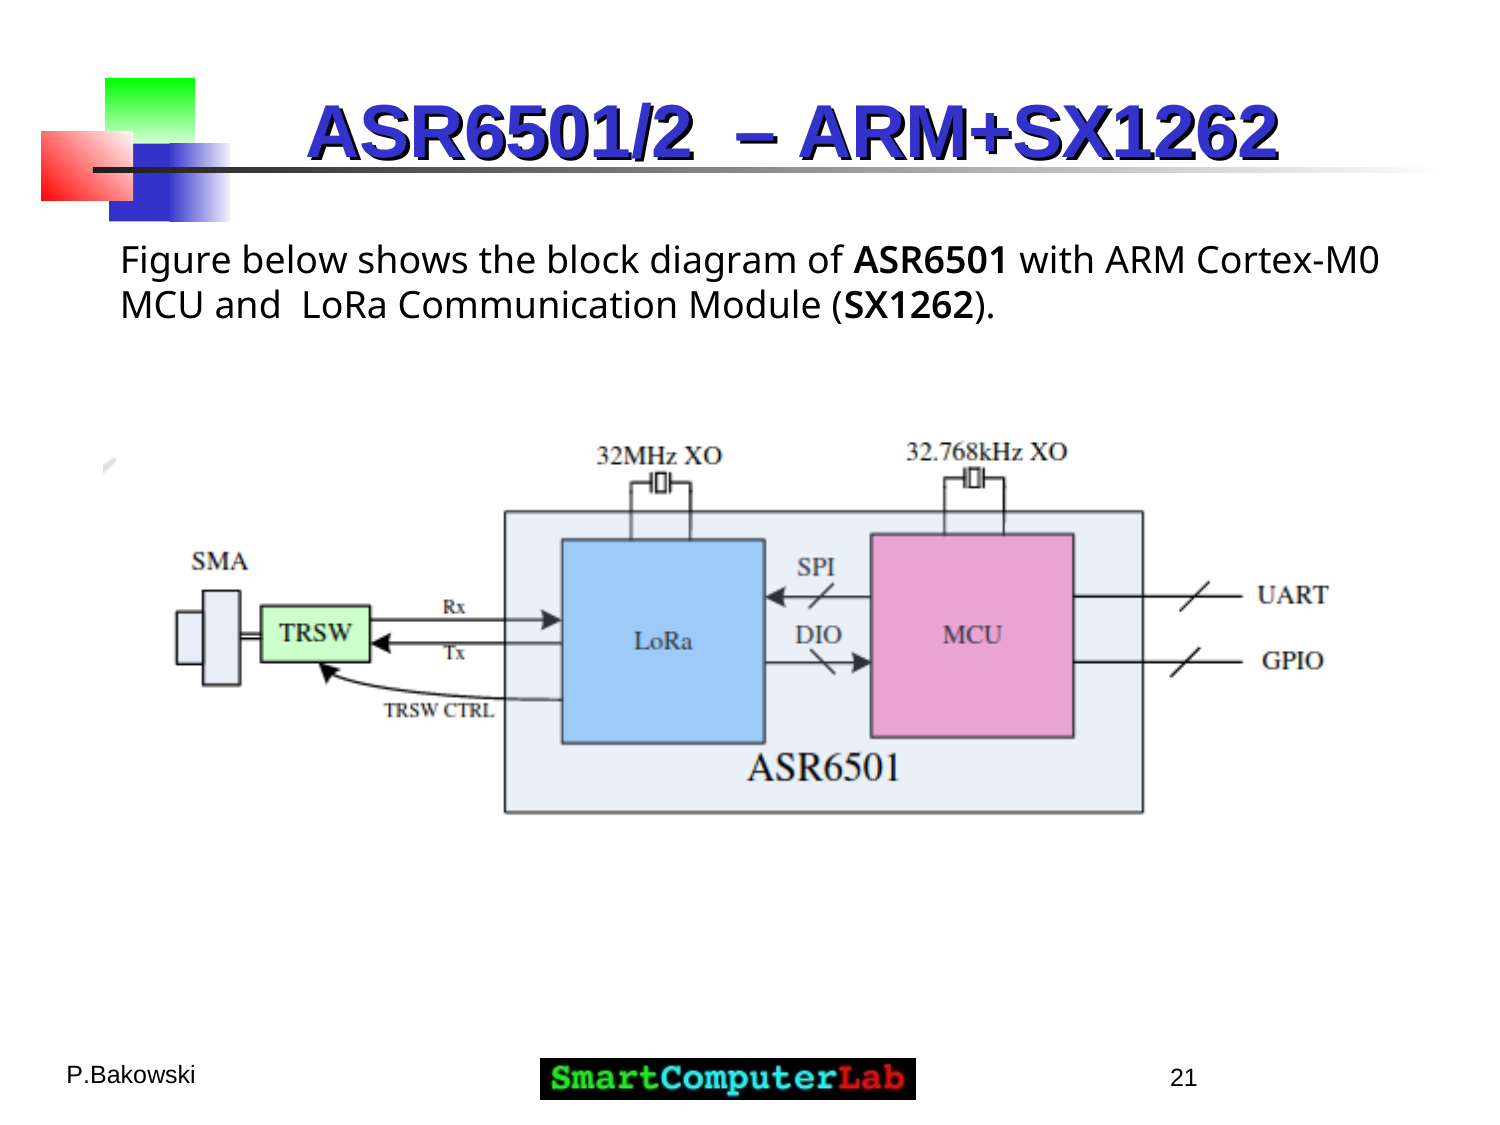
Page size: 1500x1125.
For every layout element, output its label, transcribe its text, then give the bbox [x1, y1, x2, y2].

picture [540, 1058, 916, 1100]
text_box Figure below shows the block diagram of ASR6501 with ARM Cortex-M0 MCU and LoRa Communication Module (SX1262). [105, 229, 1486, 959]
title ASR6501/2 – ARM+SX1262 [159, 74, 1426, 180]
picture [103, 433, 1351, 839]
